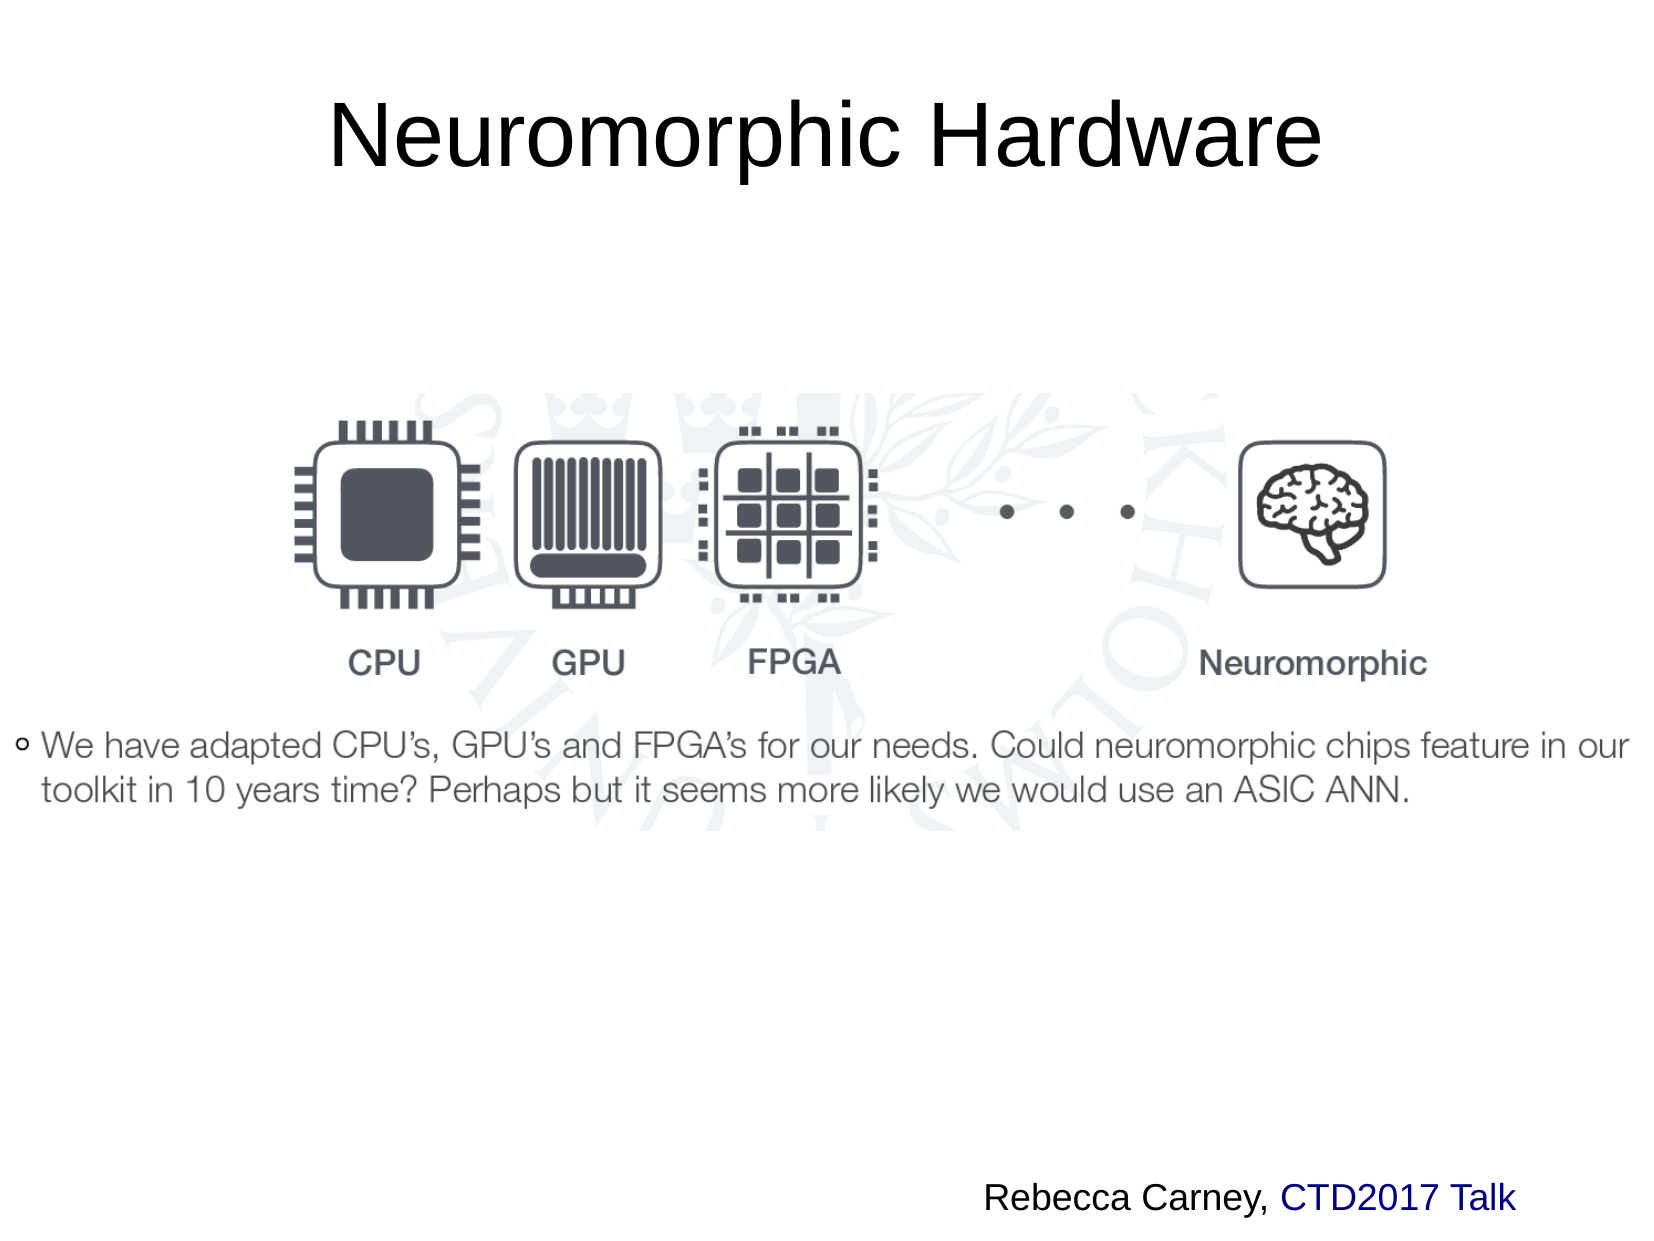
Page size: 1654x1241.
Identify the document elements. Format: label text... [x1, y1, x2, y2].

text_box Rebecca Carney, CTD2017 Talk [968, 1169, 1654, 1241]
title Neuromorphic Hardware [82, 31, 1571, 239]
picture [0, 393, 1652, 831]
